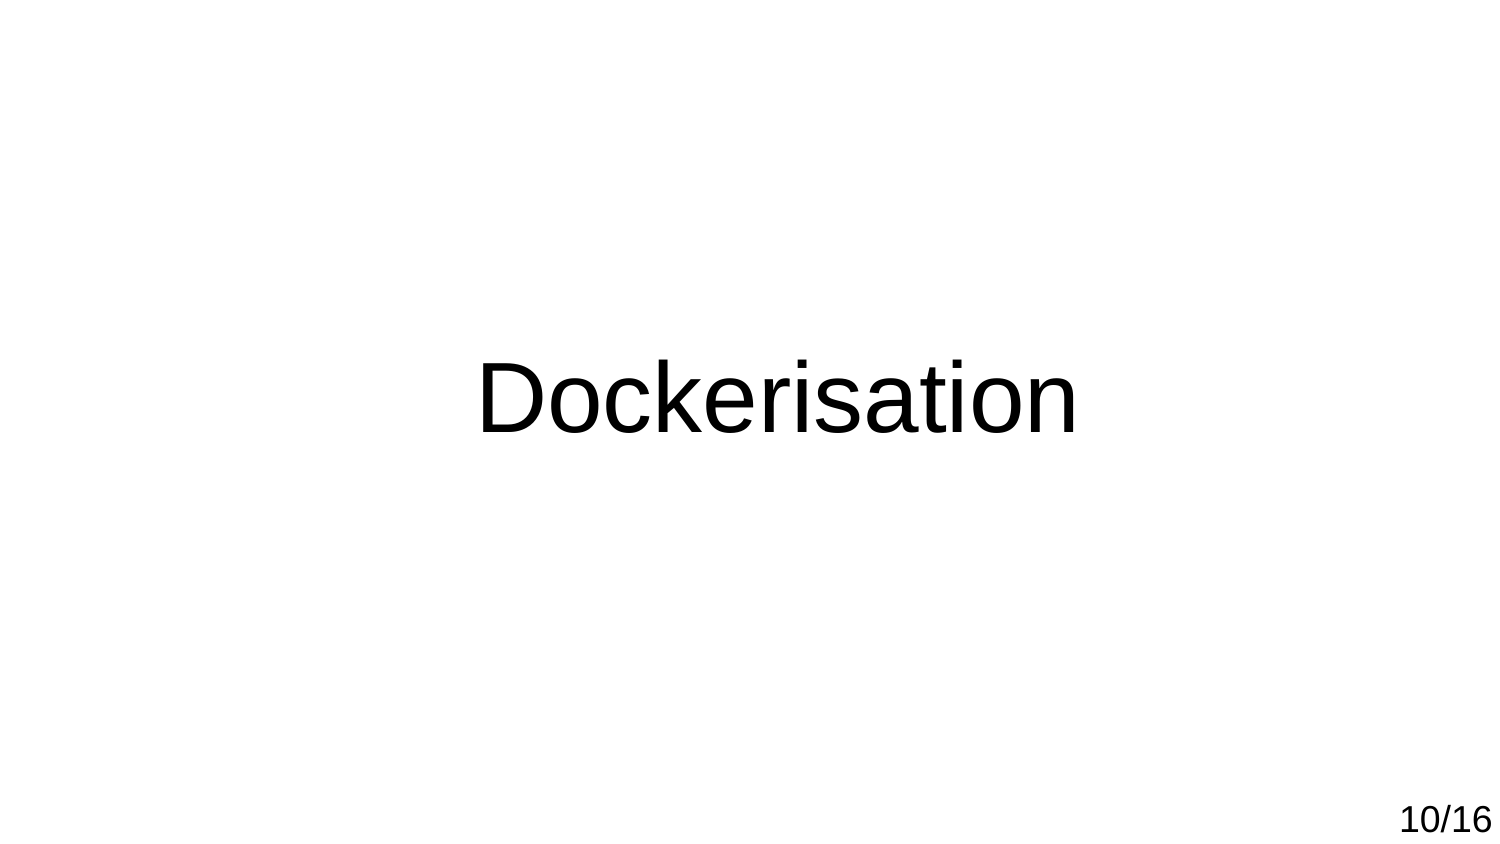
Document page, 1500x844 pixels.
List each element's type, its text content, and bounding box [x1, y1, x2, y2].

text_box 10/16 [1384, 791, 1500, 844]
list Dockerisation [31, 342, 1382, 827]
